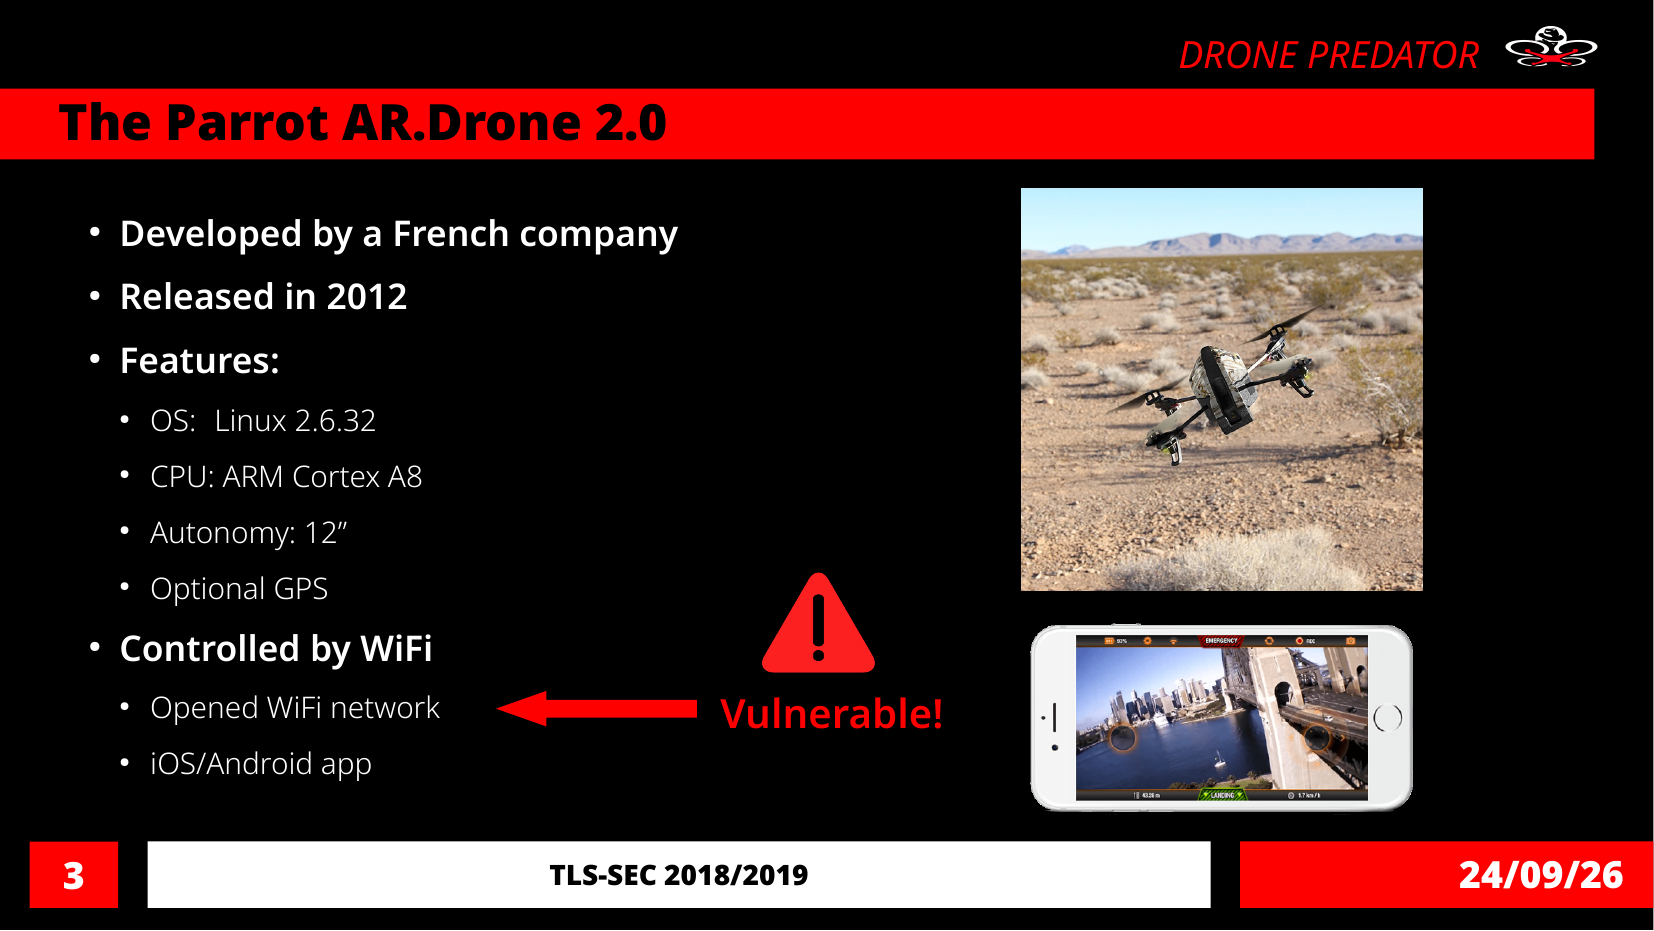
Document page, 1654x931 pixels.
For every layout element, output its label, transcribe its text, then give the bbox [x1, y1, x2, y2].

list Developed by a French company Released in 2012 Features: OS: Linux 2.6.32 CPU: ARM Cortex A8 Autonomy: 12” Optional GPS Controlled by WiFi Opened WiFi network iOS/Android app [88, 208, 824, 784]
list Vulnerable! [720, 685, 945, 742]
picture [1021, 188, 1423, 591]
picture [950, 602, 1494, 838]
text_box [496, 690, 697, 727]
picture [1488, 15, 1617, 80]
title The Parrot AR.Drone 2.0 [59, 44, 1595, 156]
picture [762, 566, 875, 679]
